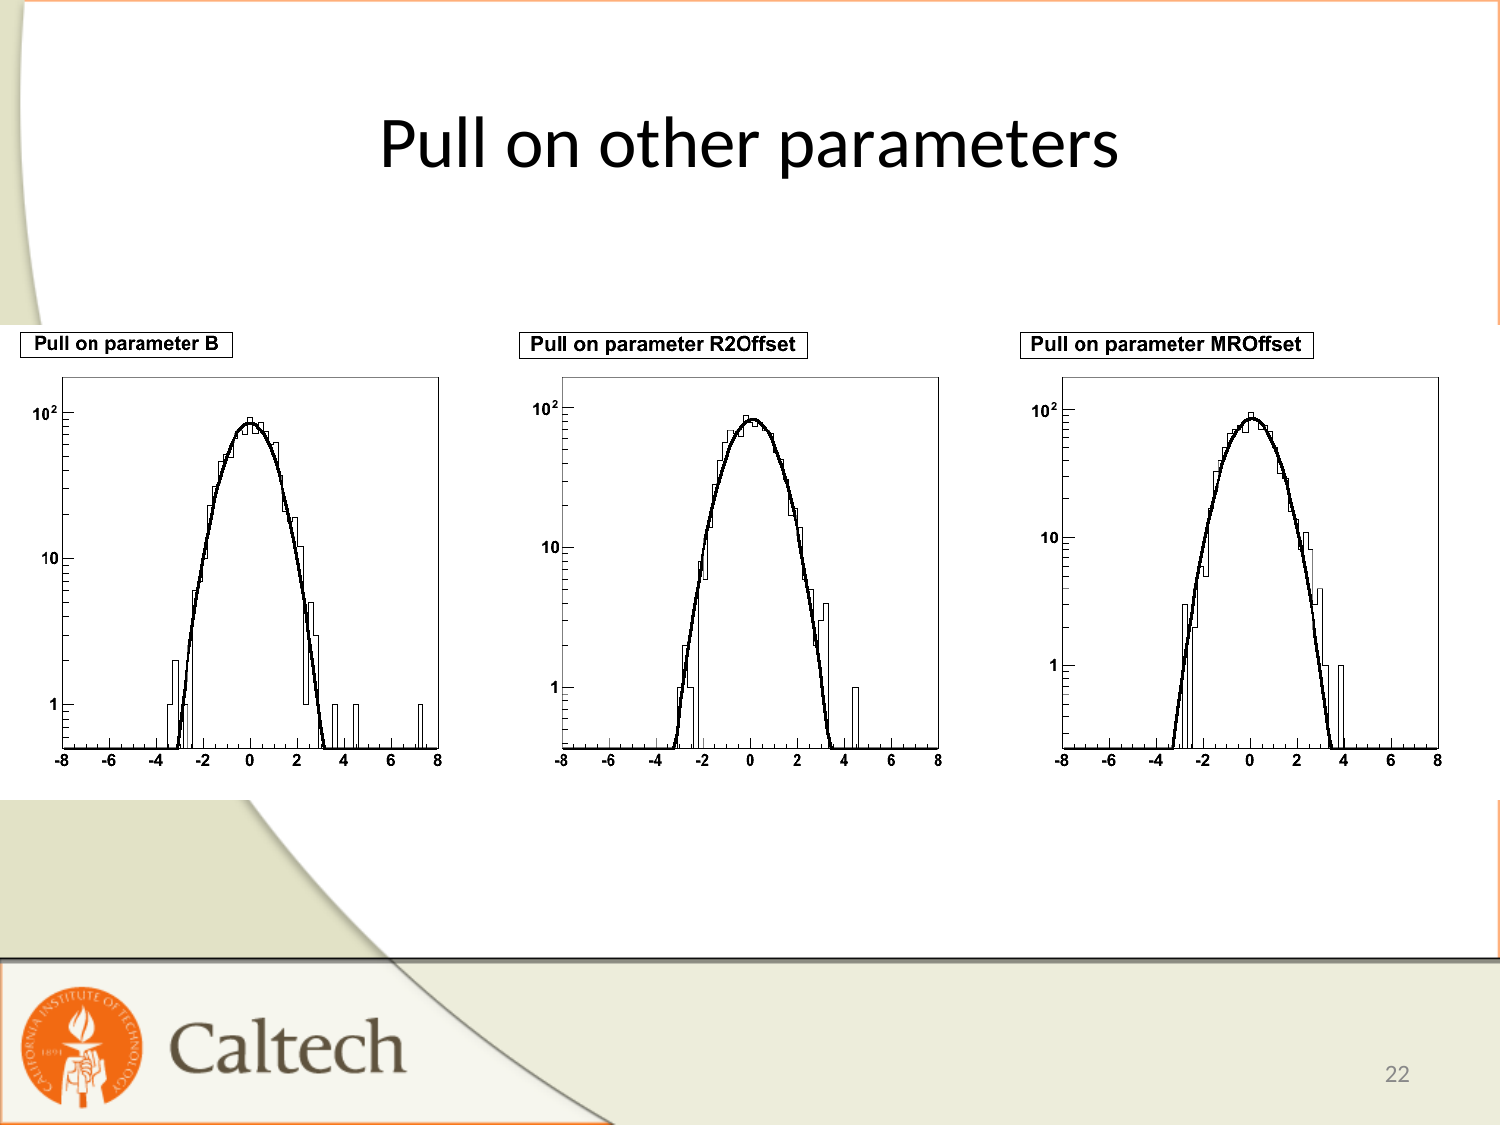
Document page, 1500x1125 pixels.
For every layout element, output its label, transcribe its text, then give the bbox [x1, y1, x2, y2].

title Pull on other parameters [75, 13, 1426, 265]
picture [0, 0, 1500, 1125]
